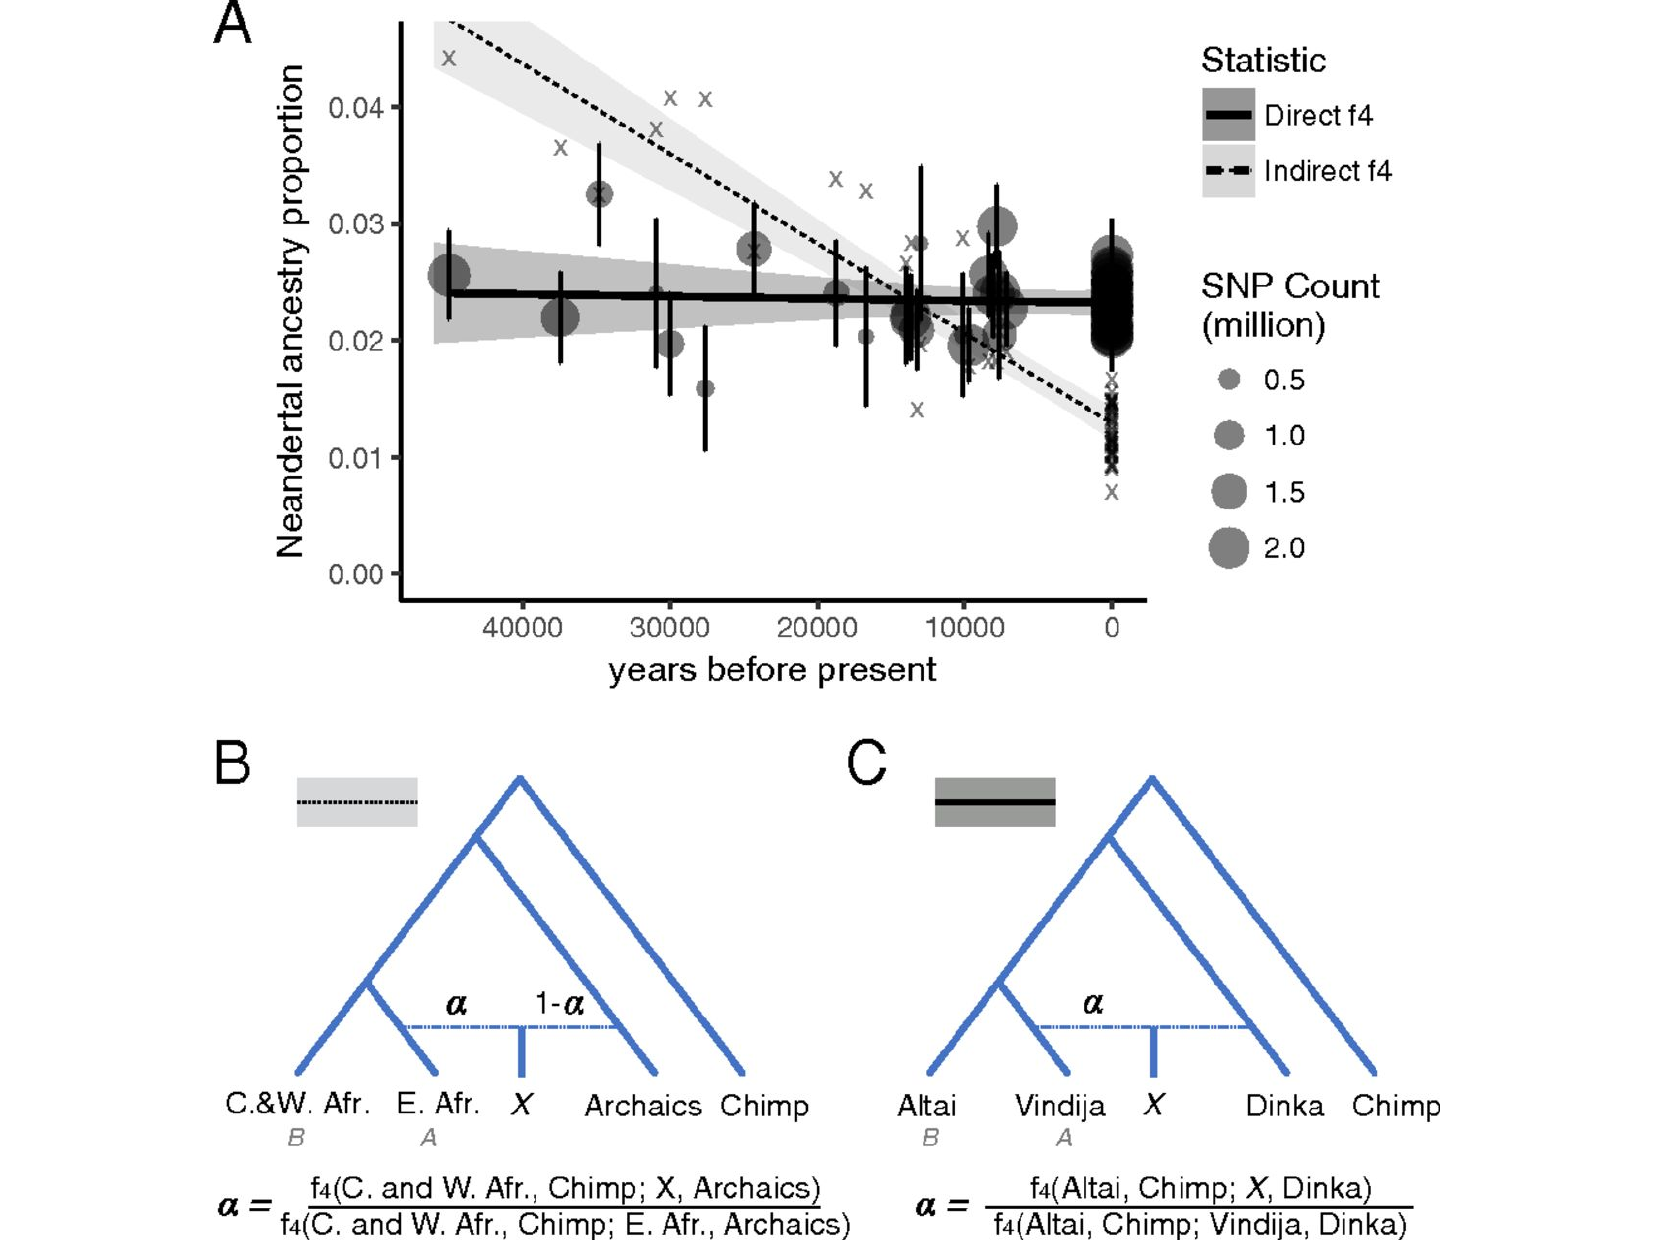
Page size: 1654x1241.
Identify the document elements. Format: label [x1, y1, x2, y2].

picture [213, 0, 1440, 1240]
